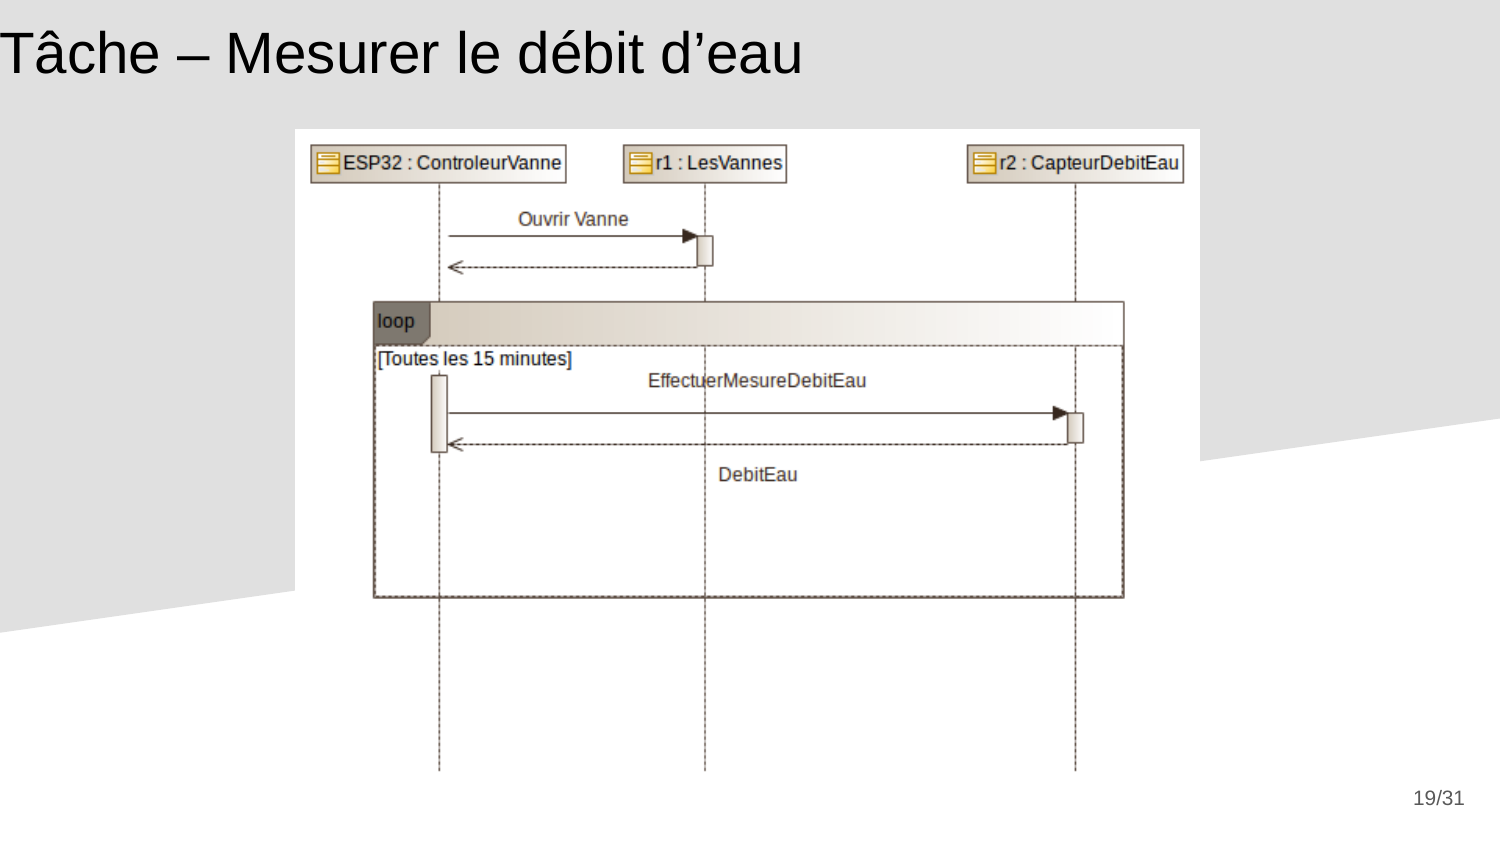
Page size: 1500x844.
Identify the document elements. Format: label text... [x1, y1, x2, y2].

picture [295, 129, 1200, 787]
slide_number <numéro>/31 [1389, 764, 1480, 830]
title Tâche – Mesurer le débit d’eau [0, 0, 1382, 95]
